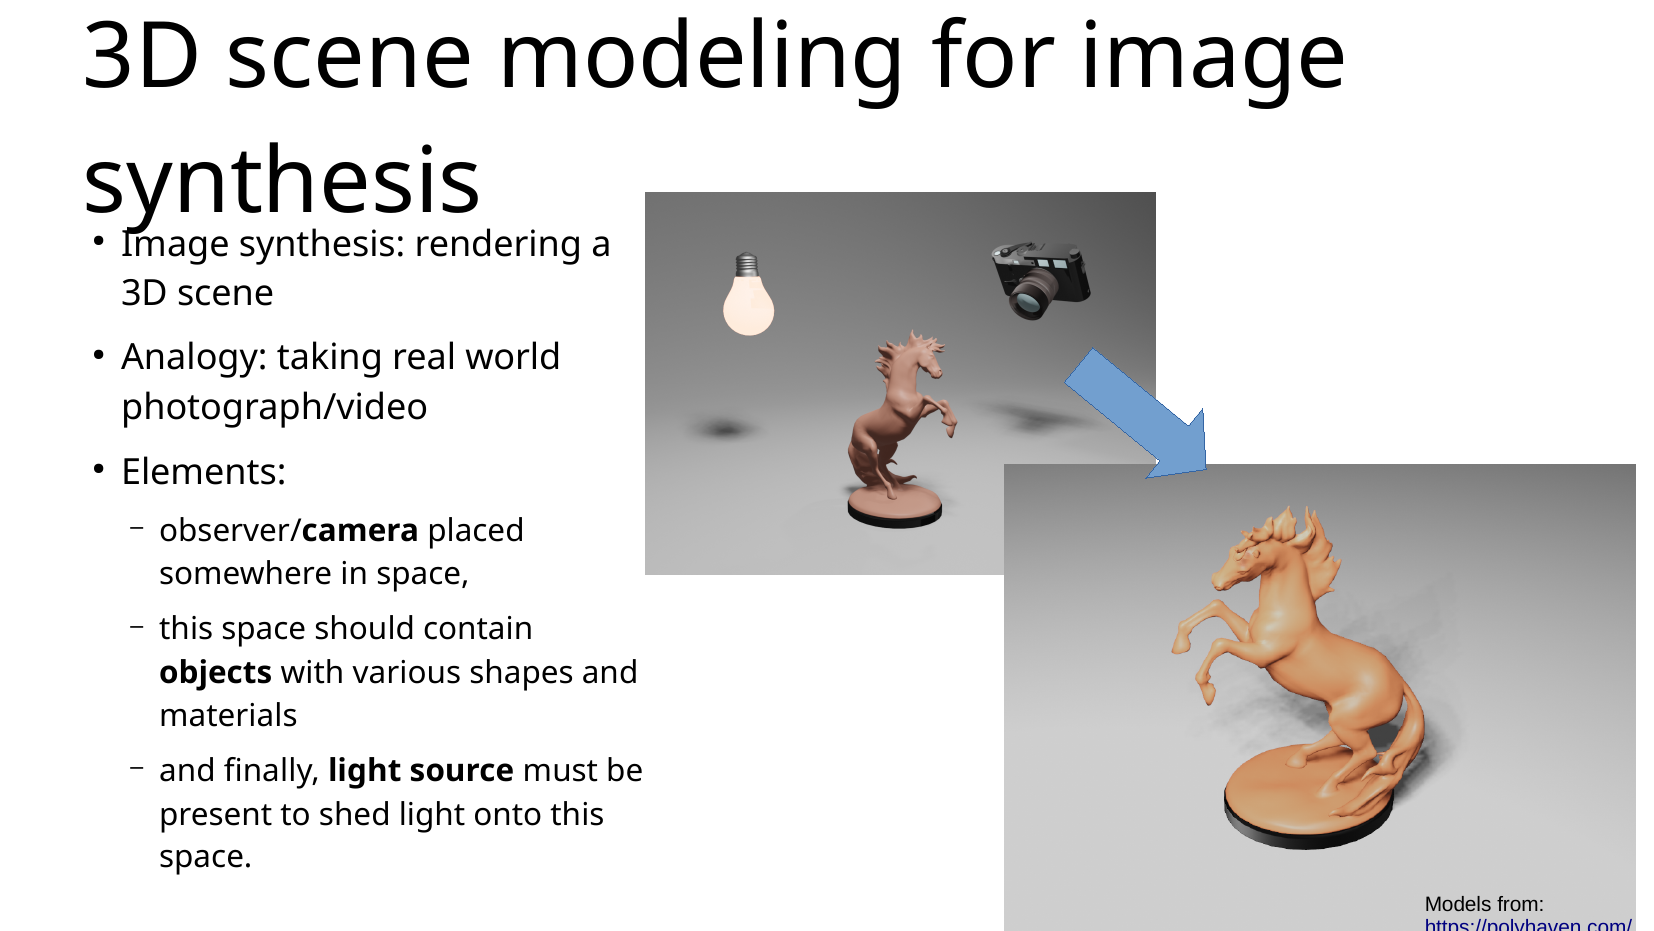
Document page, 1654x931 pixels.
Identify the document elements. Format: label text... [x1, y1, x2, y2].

text_box [1064, 347, 1207, 479]
list Image synthesis: rendering a 3D scene Analogy: taking real world photograph/video Elements: observer/camera placed somewhere in space, this space should contain objects with various shapes and materials and finally, light source must be present to shed light onto this space. [82, 217, 646, 886]
title 3D scene modeling for image synthesis [82, 37, 1571, 193]
text_box Models from:https://polyhaven.com/ [1410, 885, 1654, 931]
picture [645, 192, 1636, 931]
